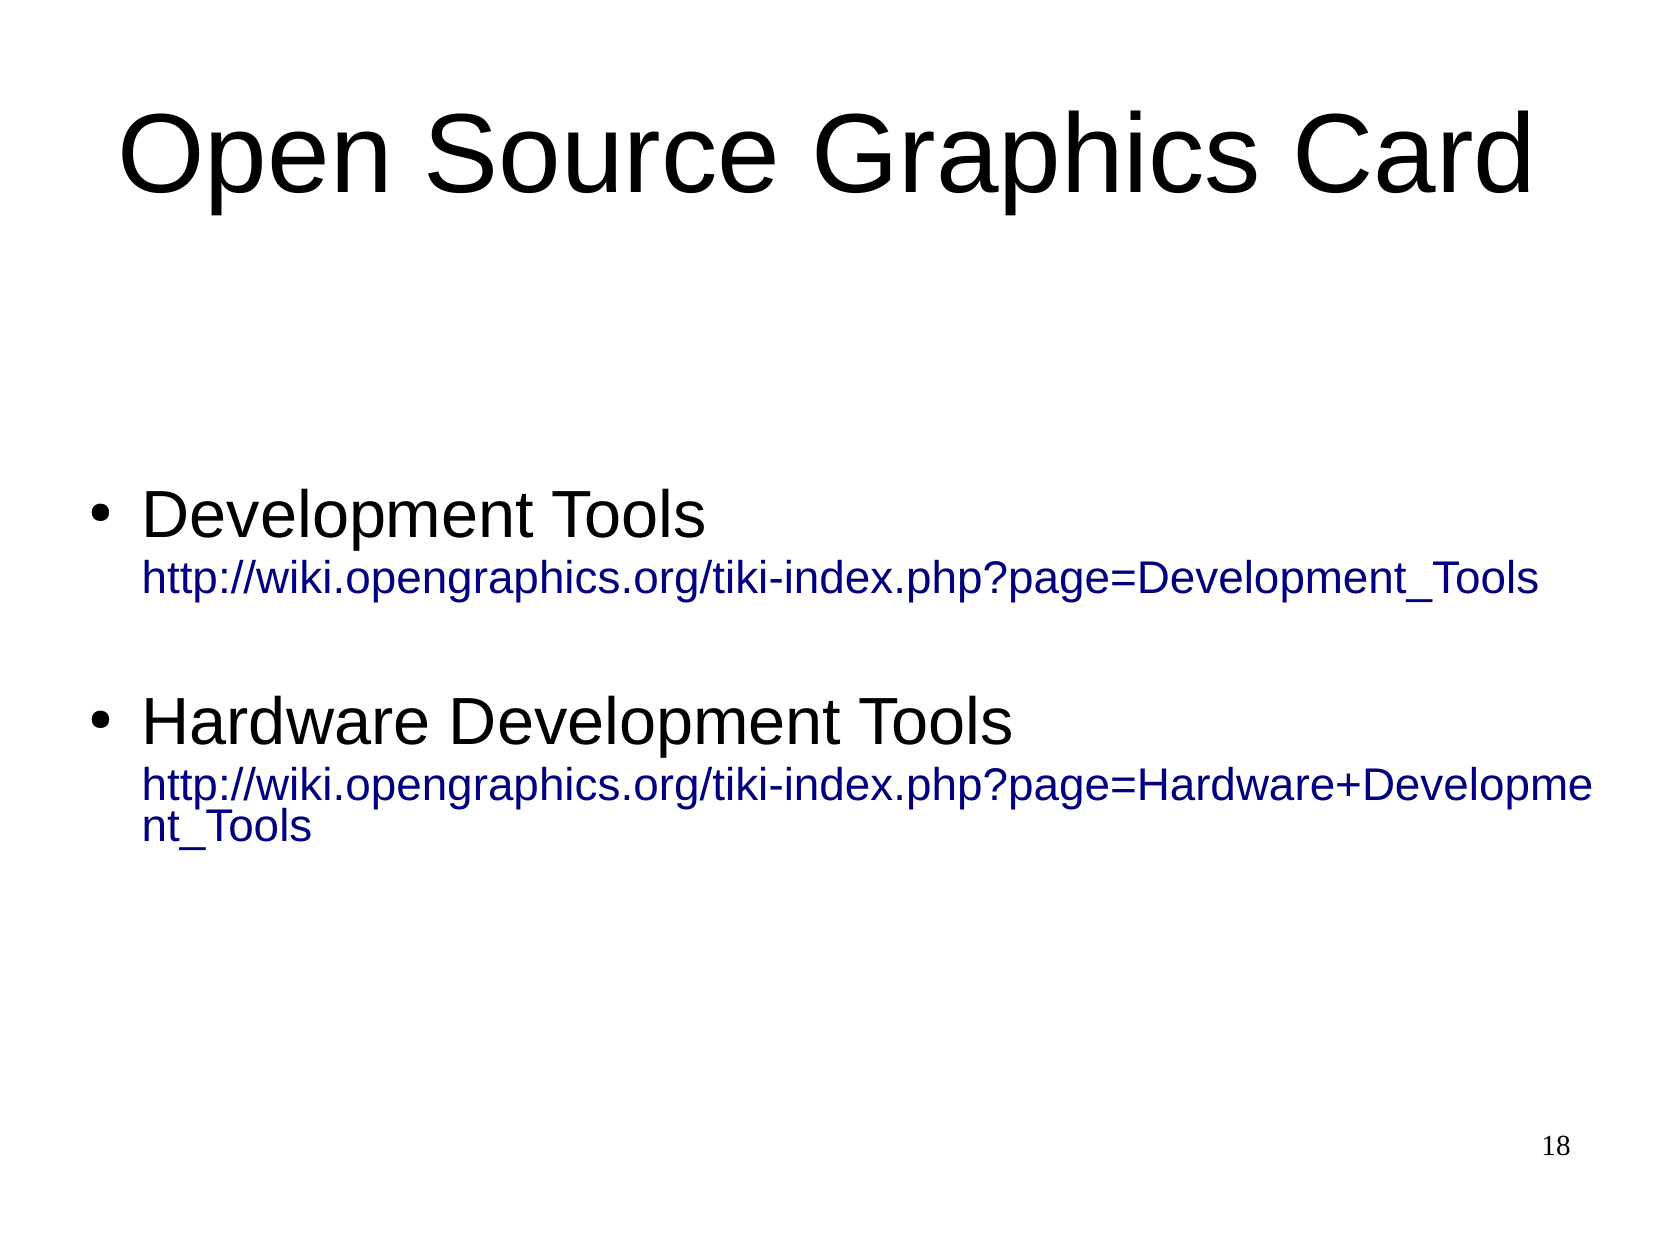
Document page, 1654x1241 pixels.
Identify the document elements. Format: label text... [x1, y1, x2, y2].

list Development Tools http://wiki.opengraphics.org/tiki-index.php?page=Development_Tools Hardware Development Tools http://wiki.opengraphics.org/tiki-index.php?page=Hardware+Development_Tools [70, 372, 1601, 946]
title Open Source Graphics Card [82, 49, 1571, 257]
